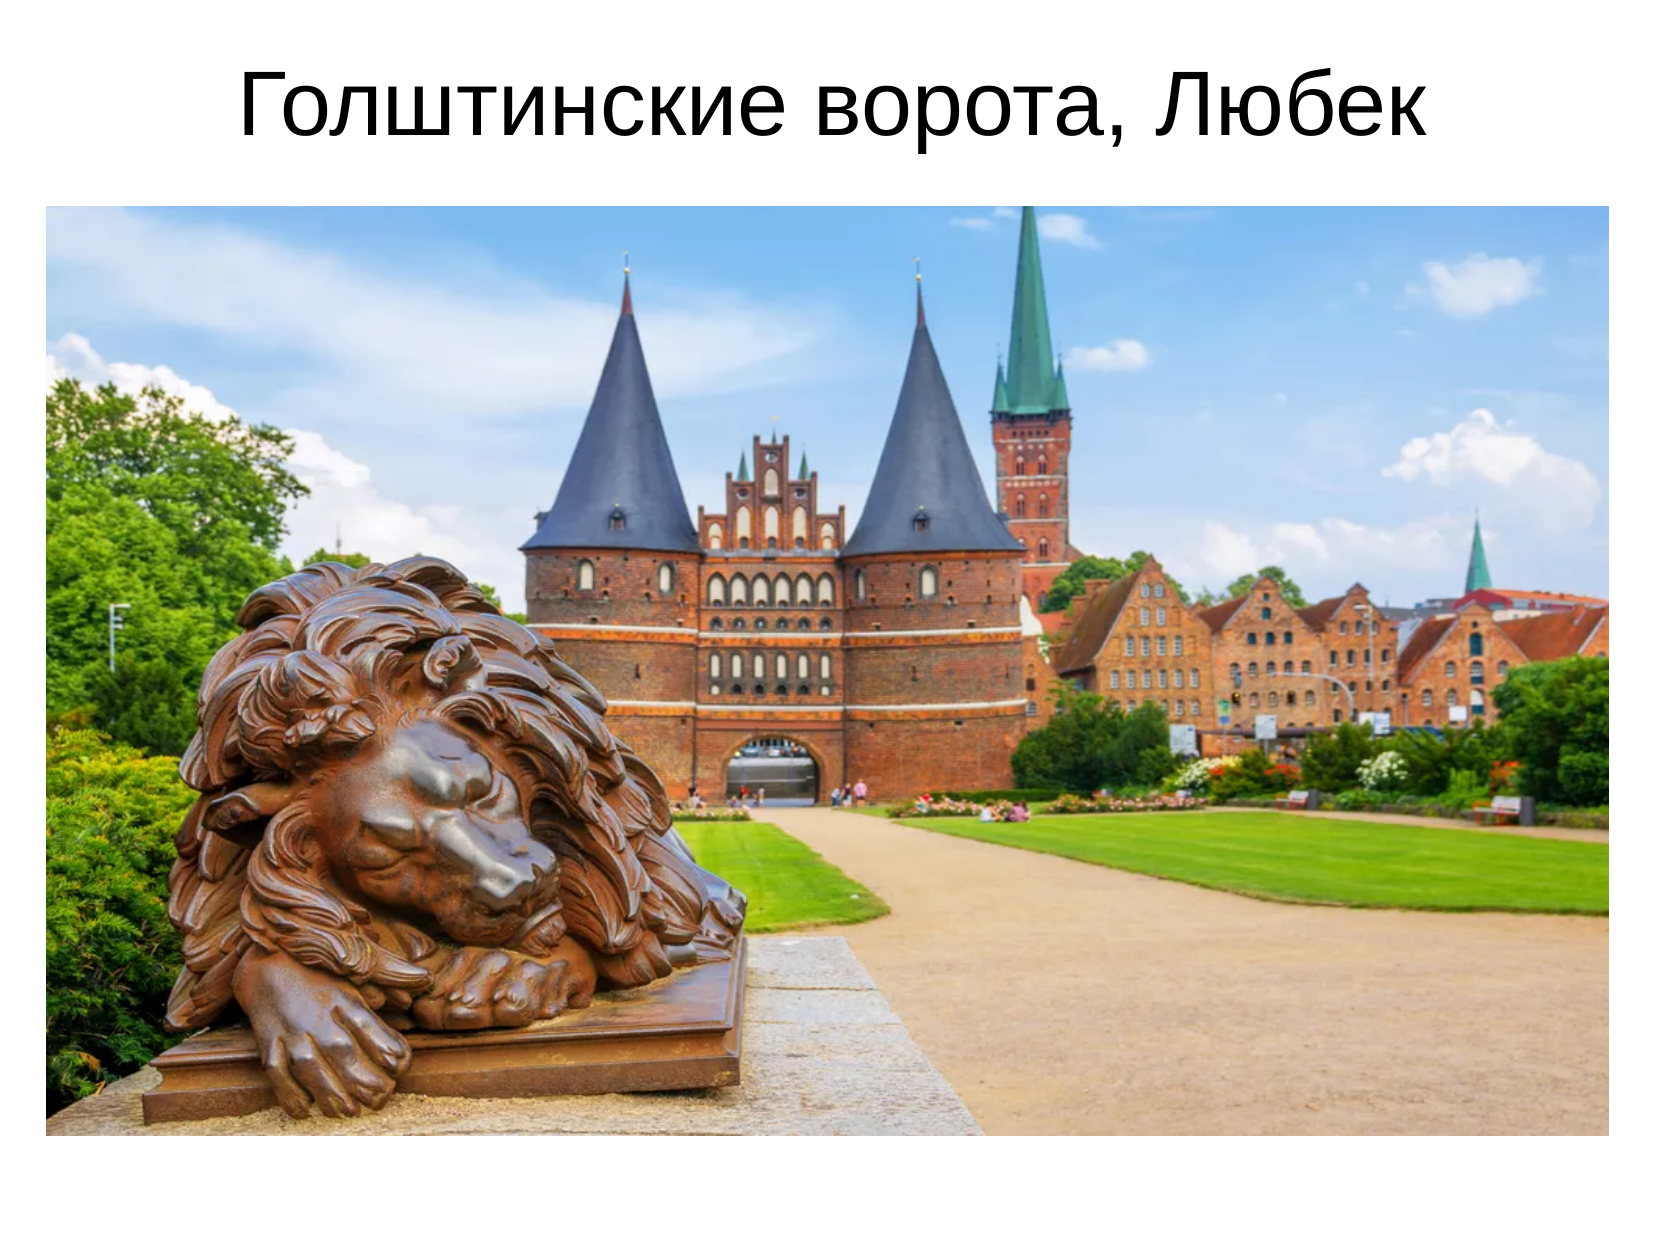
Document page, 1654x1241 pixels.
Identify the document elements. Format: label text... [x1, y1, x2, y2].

picture [46, 206, 1609, 1136]
title Голштинские ворота, Любек [88, 29, 1577, 178]
